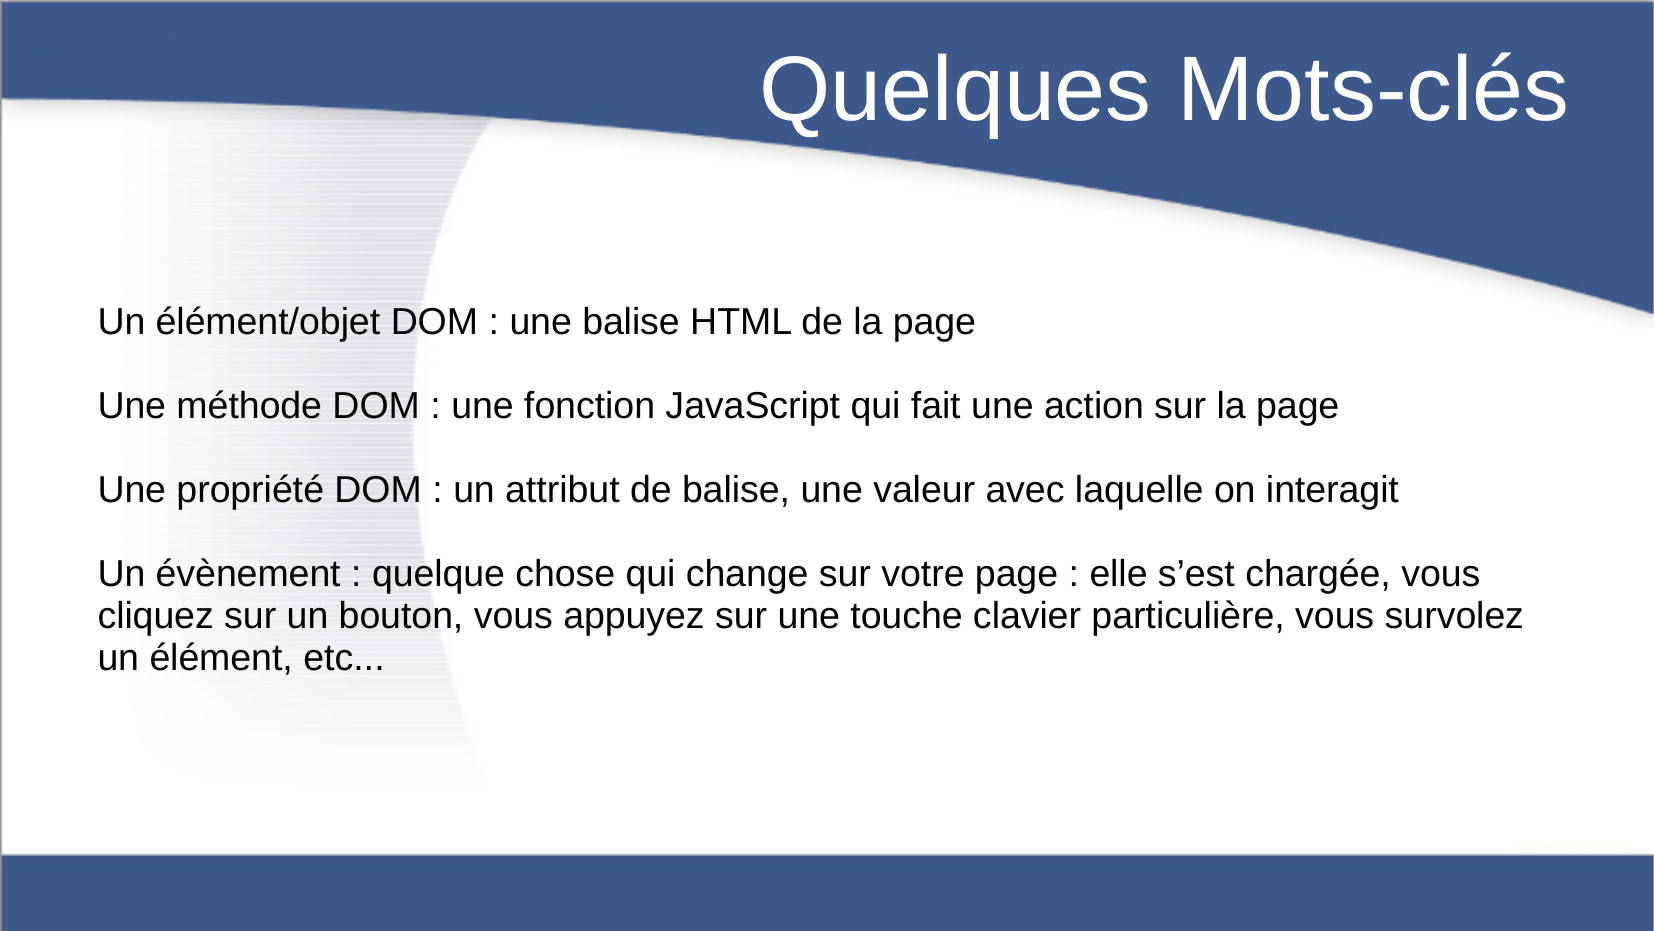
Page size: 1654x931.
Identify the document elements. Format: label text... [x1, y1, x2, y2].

title Quelques Mots-clés [82, 37, 1571, 193]
picture [0, 0, 1654, 931]
text_box Un élément/objet DOM : une balise HTML de la page Une méthode DOM : une fonction JavaScript qui fait une action sur la page Une propriété DOM : un attribut de balise, une valeur avec laquelle on interagit Un évènement : quelque chose qui change sur votre page : elle s’est chargée, vous cliquez sur un bouton, vous appuyez sur une touche clavier particulière, vous survolez un élément, etc... [82, 293, 1548, 770]
